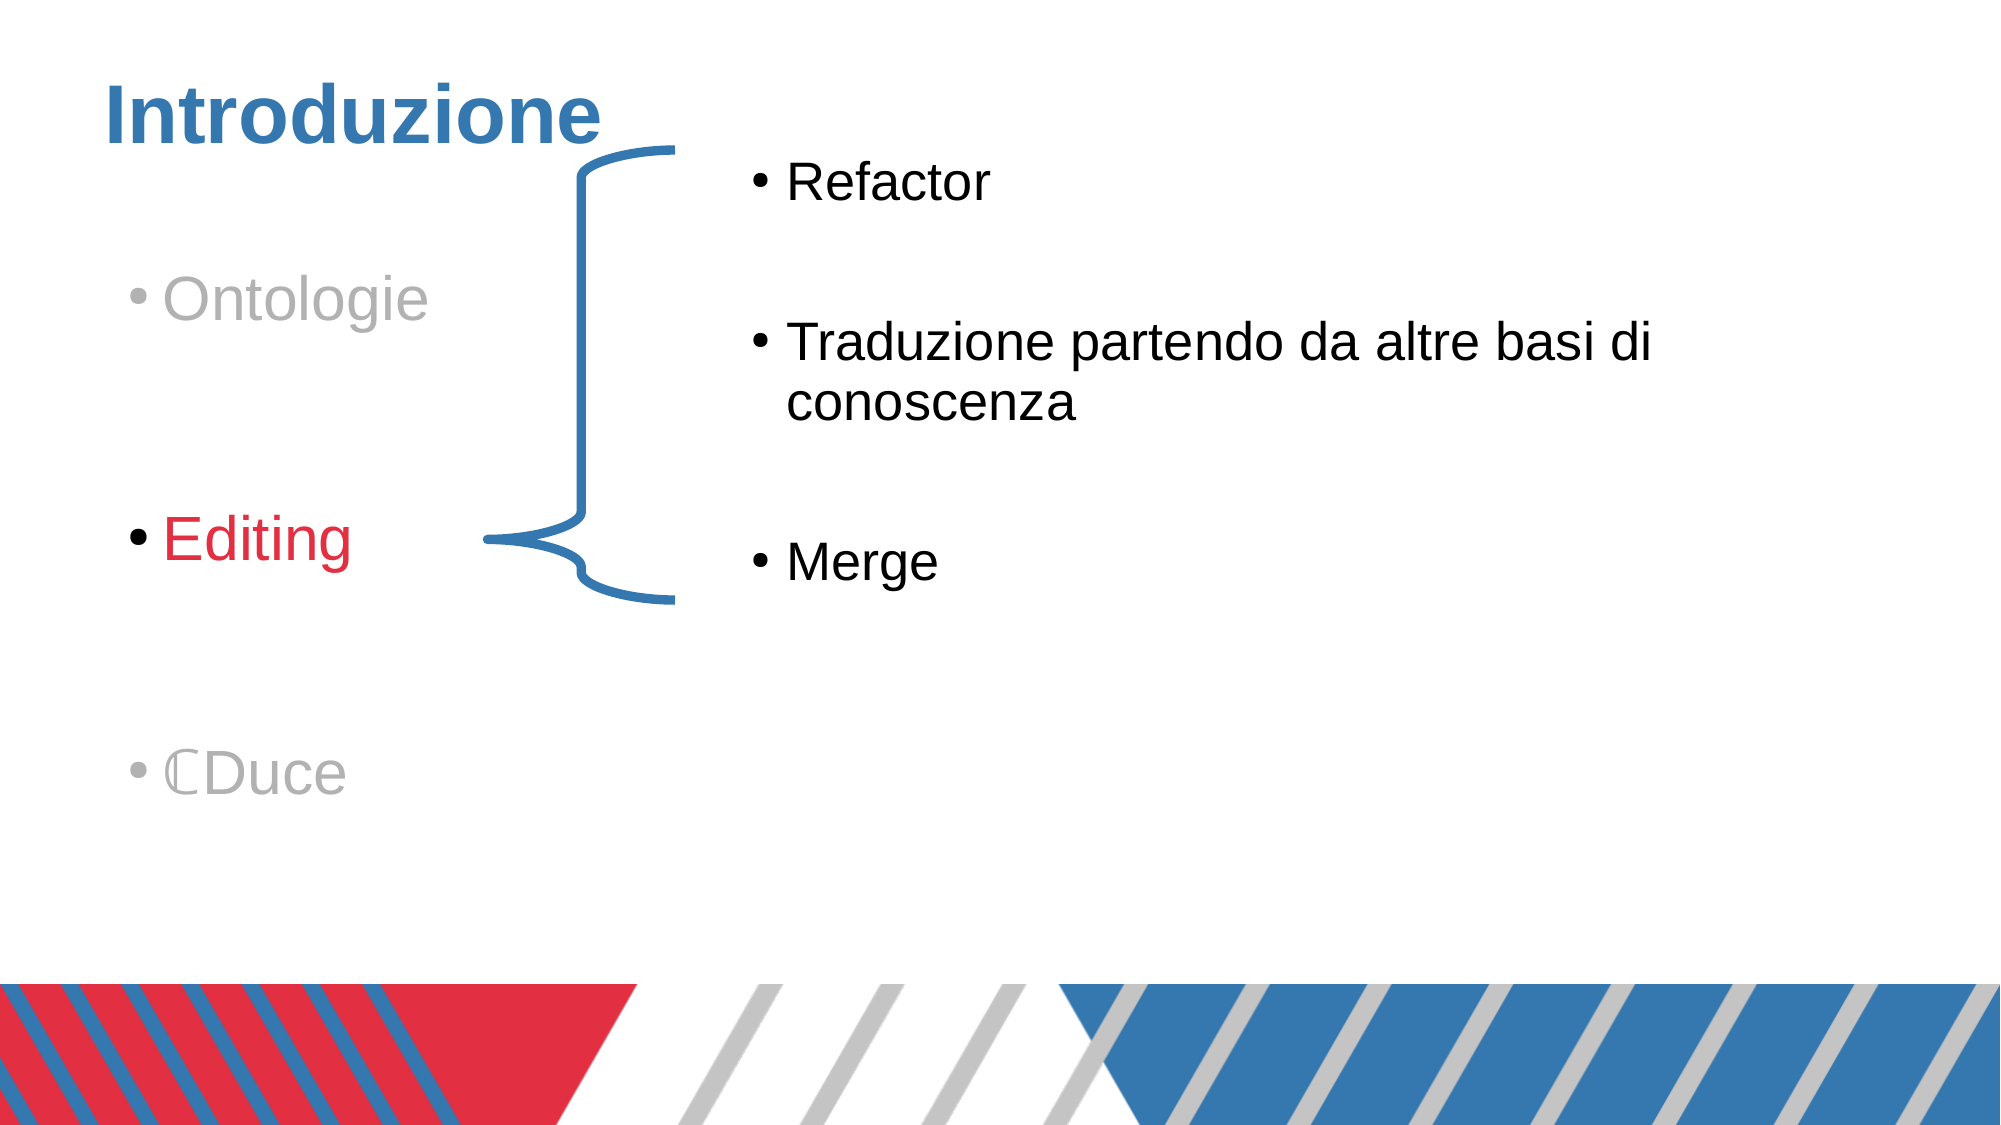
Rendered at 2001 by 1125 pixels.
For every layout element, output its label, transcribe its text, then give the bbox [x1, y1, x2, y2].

text_box Ontologie Editing ℂDuce [112, 262, 1801, 976]
picture [0, 984, 2000, 1125]
text_box Refactor Traduzione partendo da altre basi di conoscenza Merge [736, 144, 1862, 745]
title Introduzione [89, 64, 1828, 171]
